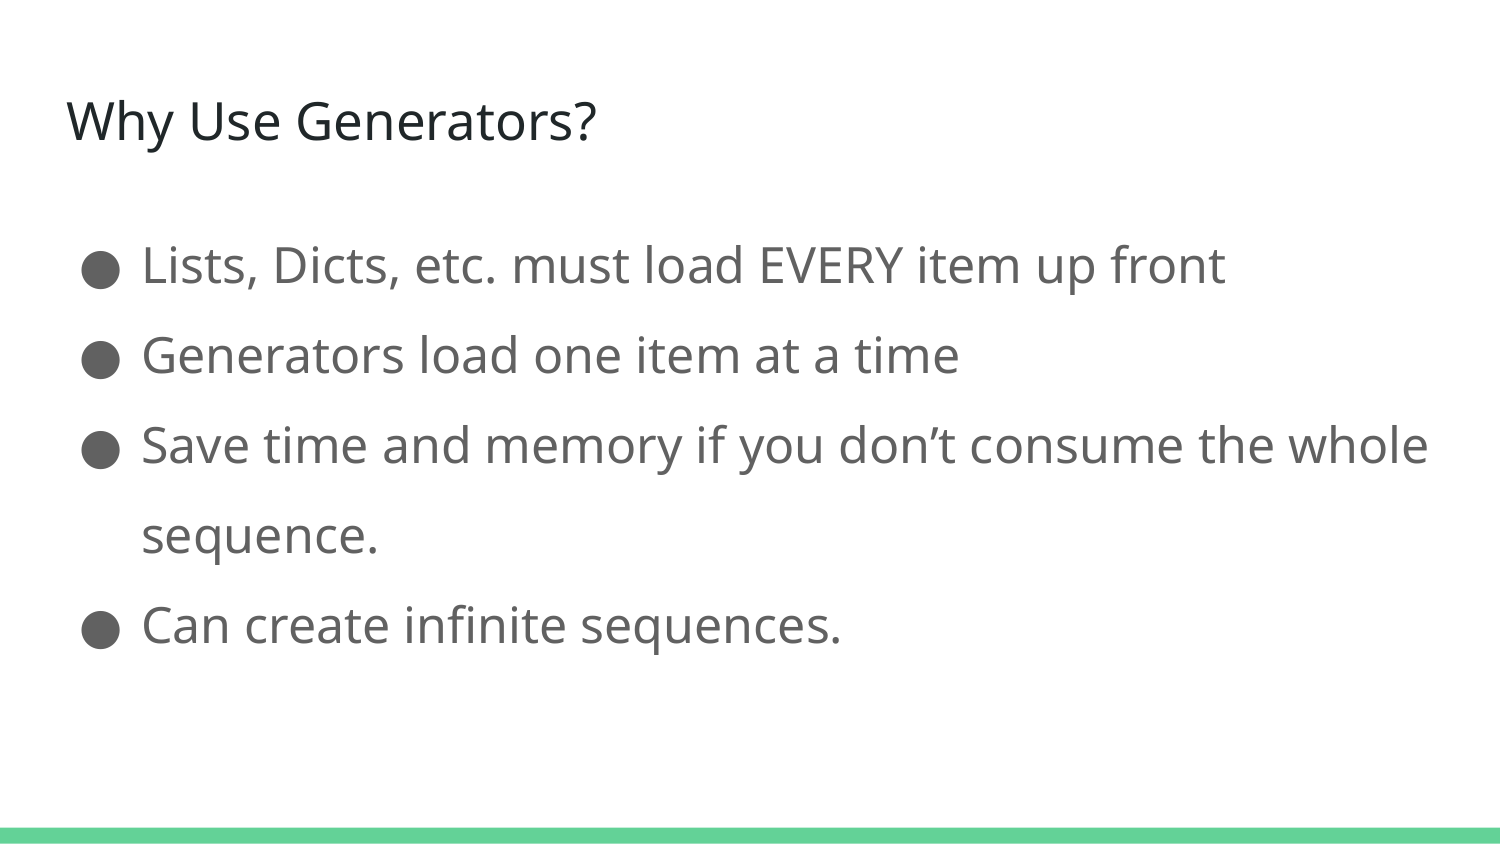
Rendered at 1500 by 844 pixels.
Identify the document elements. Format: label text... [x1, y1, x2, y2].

title Why Use Generators? [51, 72, 1449, 167]
list Lists, Dicts, etc. must load EVERY item up front Generators load one item at a time Save time and memory if you don’t consume the whole sequence. Can create infinite sequences. [51, 189, 1449, 750]
